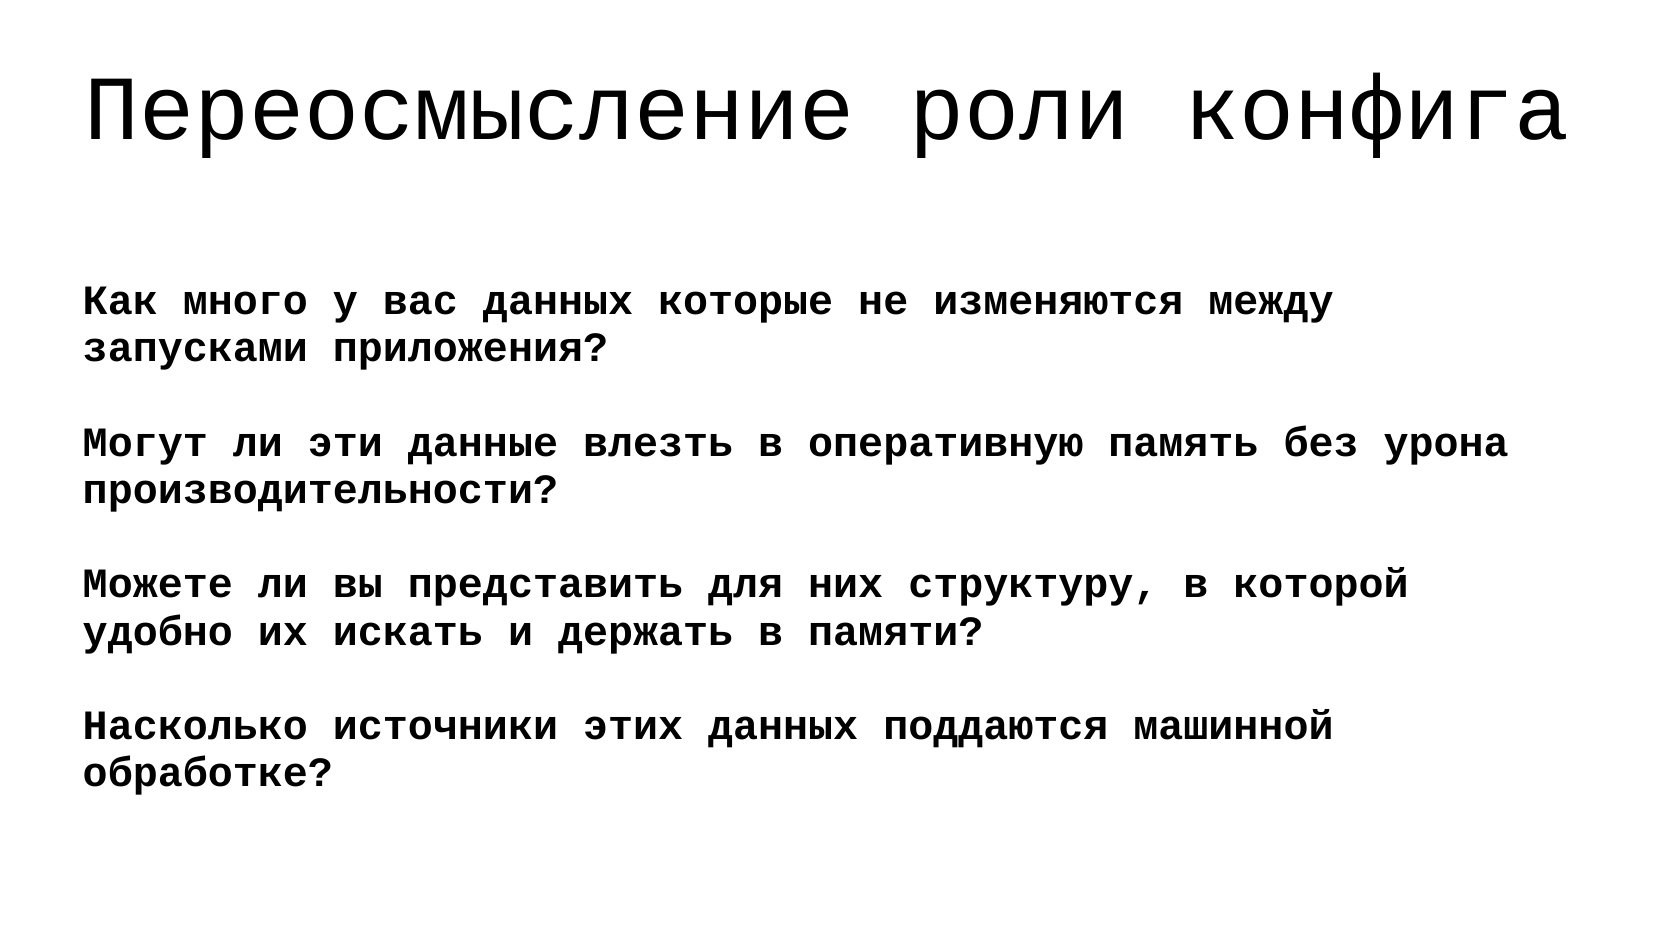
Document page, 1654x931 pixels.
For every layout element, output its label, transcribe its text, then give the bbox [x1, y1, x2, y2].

subtitle Как много у вас данных которые не изменяются между запусками приложения? Могут ли эти данные влезть в оперативную память без урона производительности? Можете ли вы представить для них структуру, в которой удобно их искать и держать в памяти? Насколько источники этих данных поддаются машинной обработке? [82, 217, 1571, 862]
title Переосмысление роли конфига [82, 37, 1571, 193]
